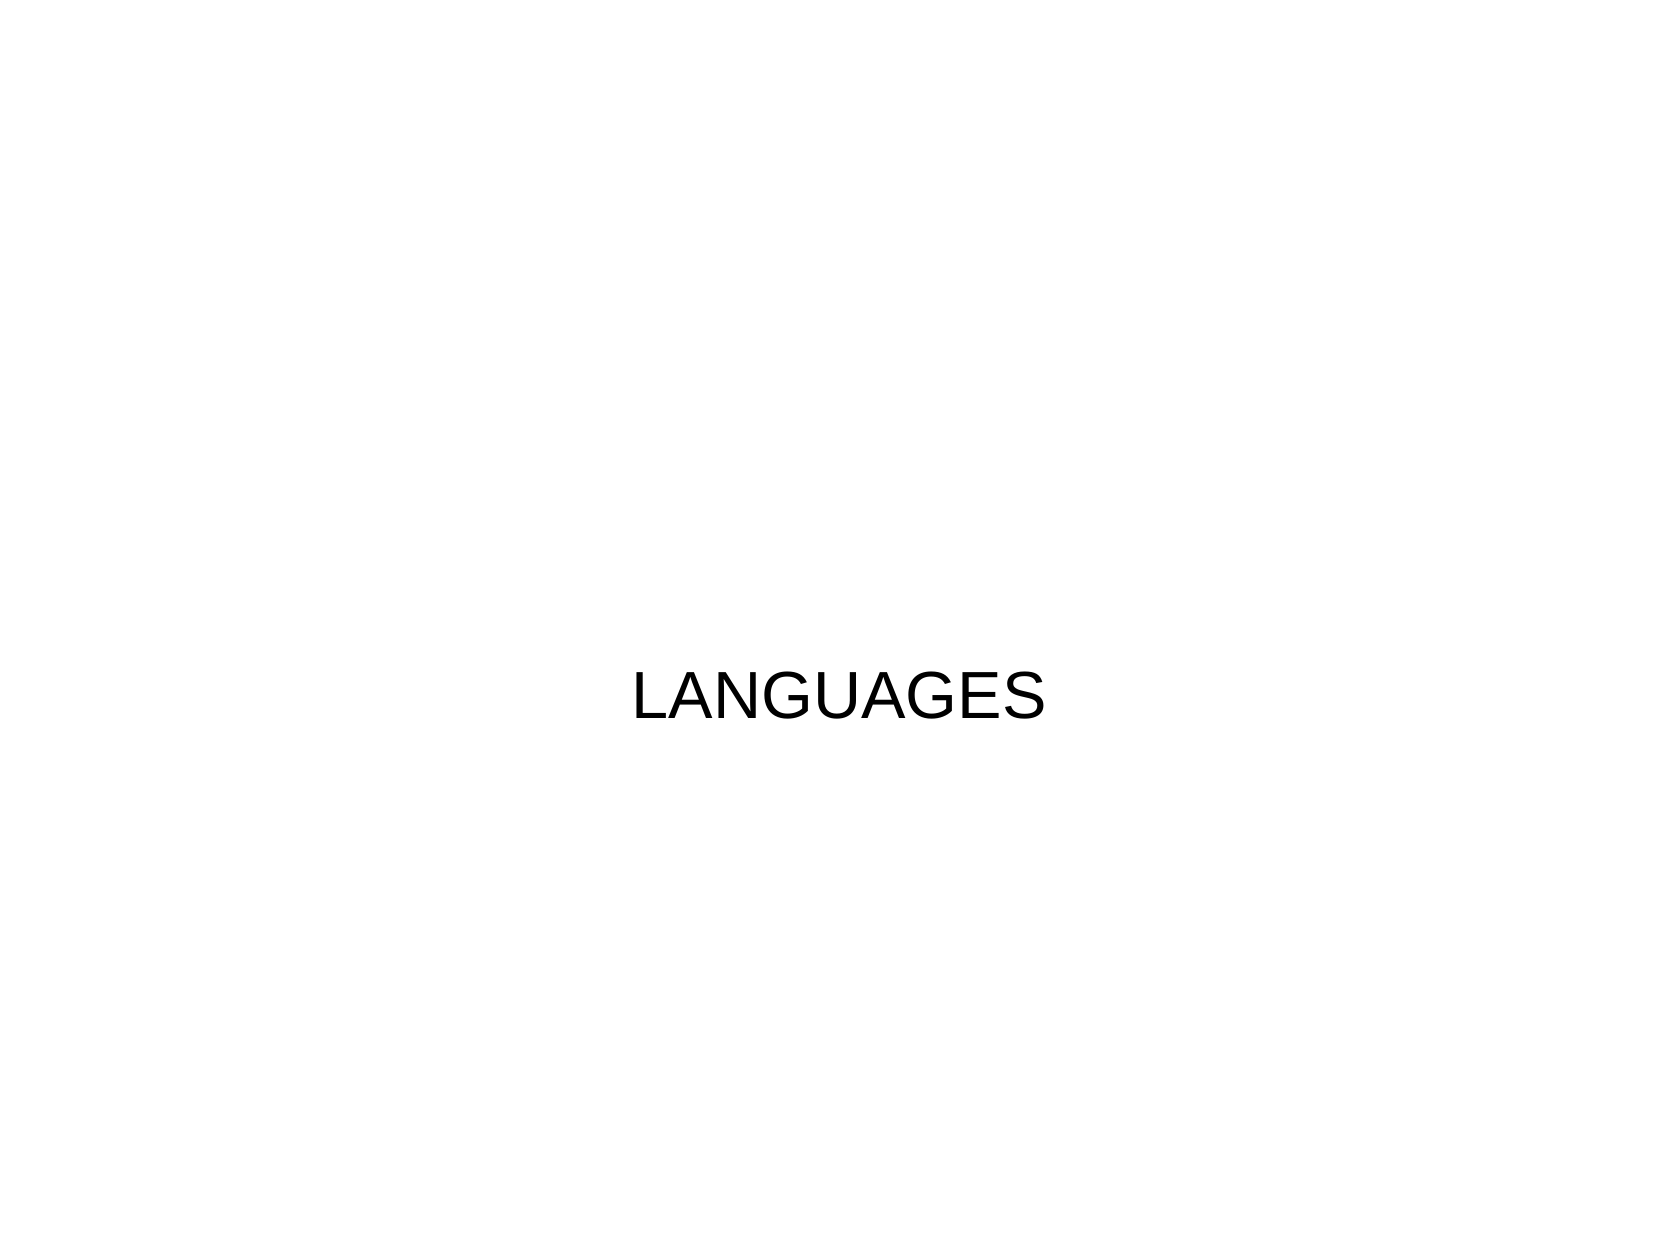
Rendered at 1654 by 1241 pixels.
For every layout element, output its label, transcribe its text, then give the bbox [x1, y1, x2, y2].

subtitle LANGUAGES [25, 233, 1654, 1158]
